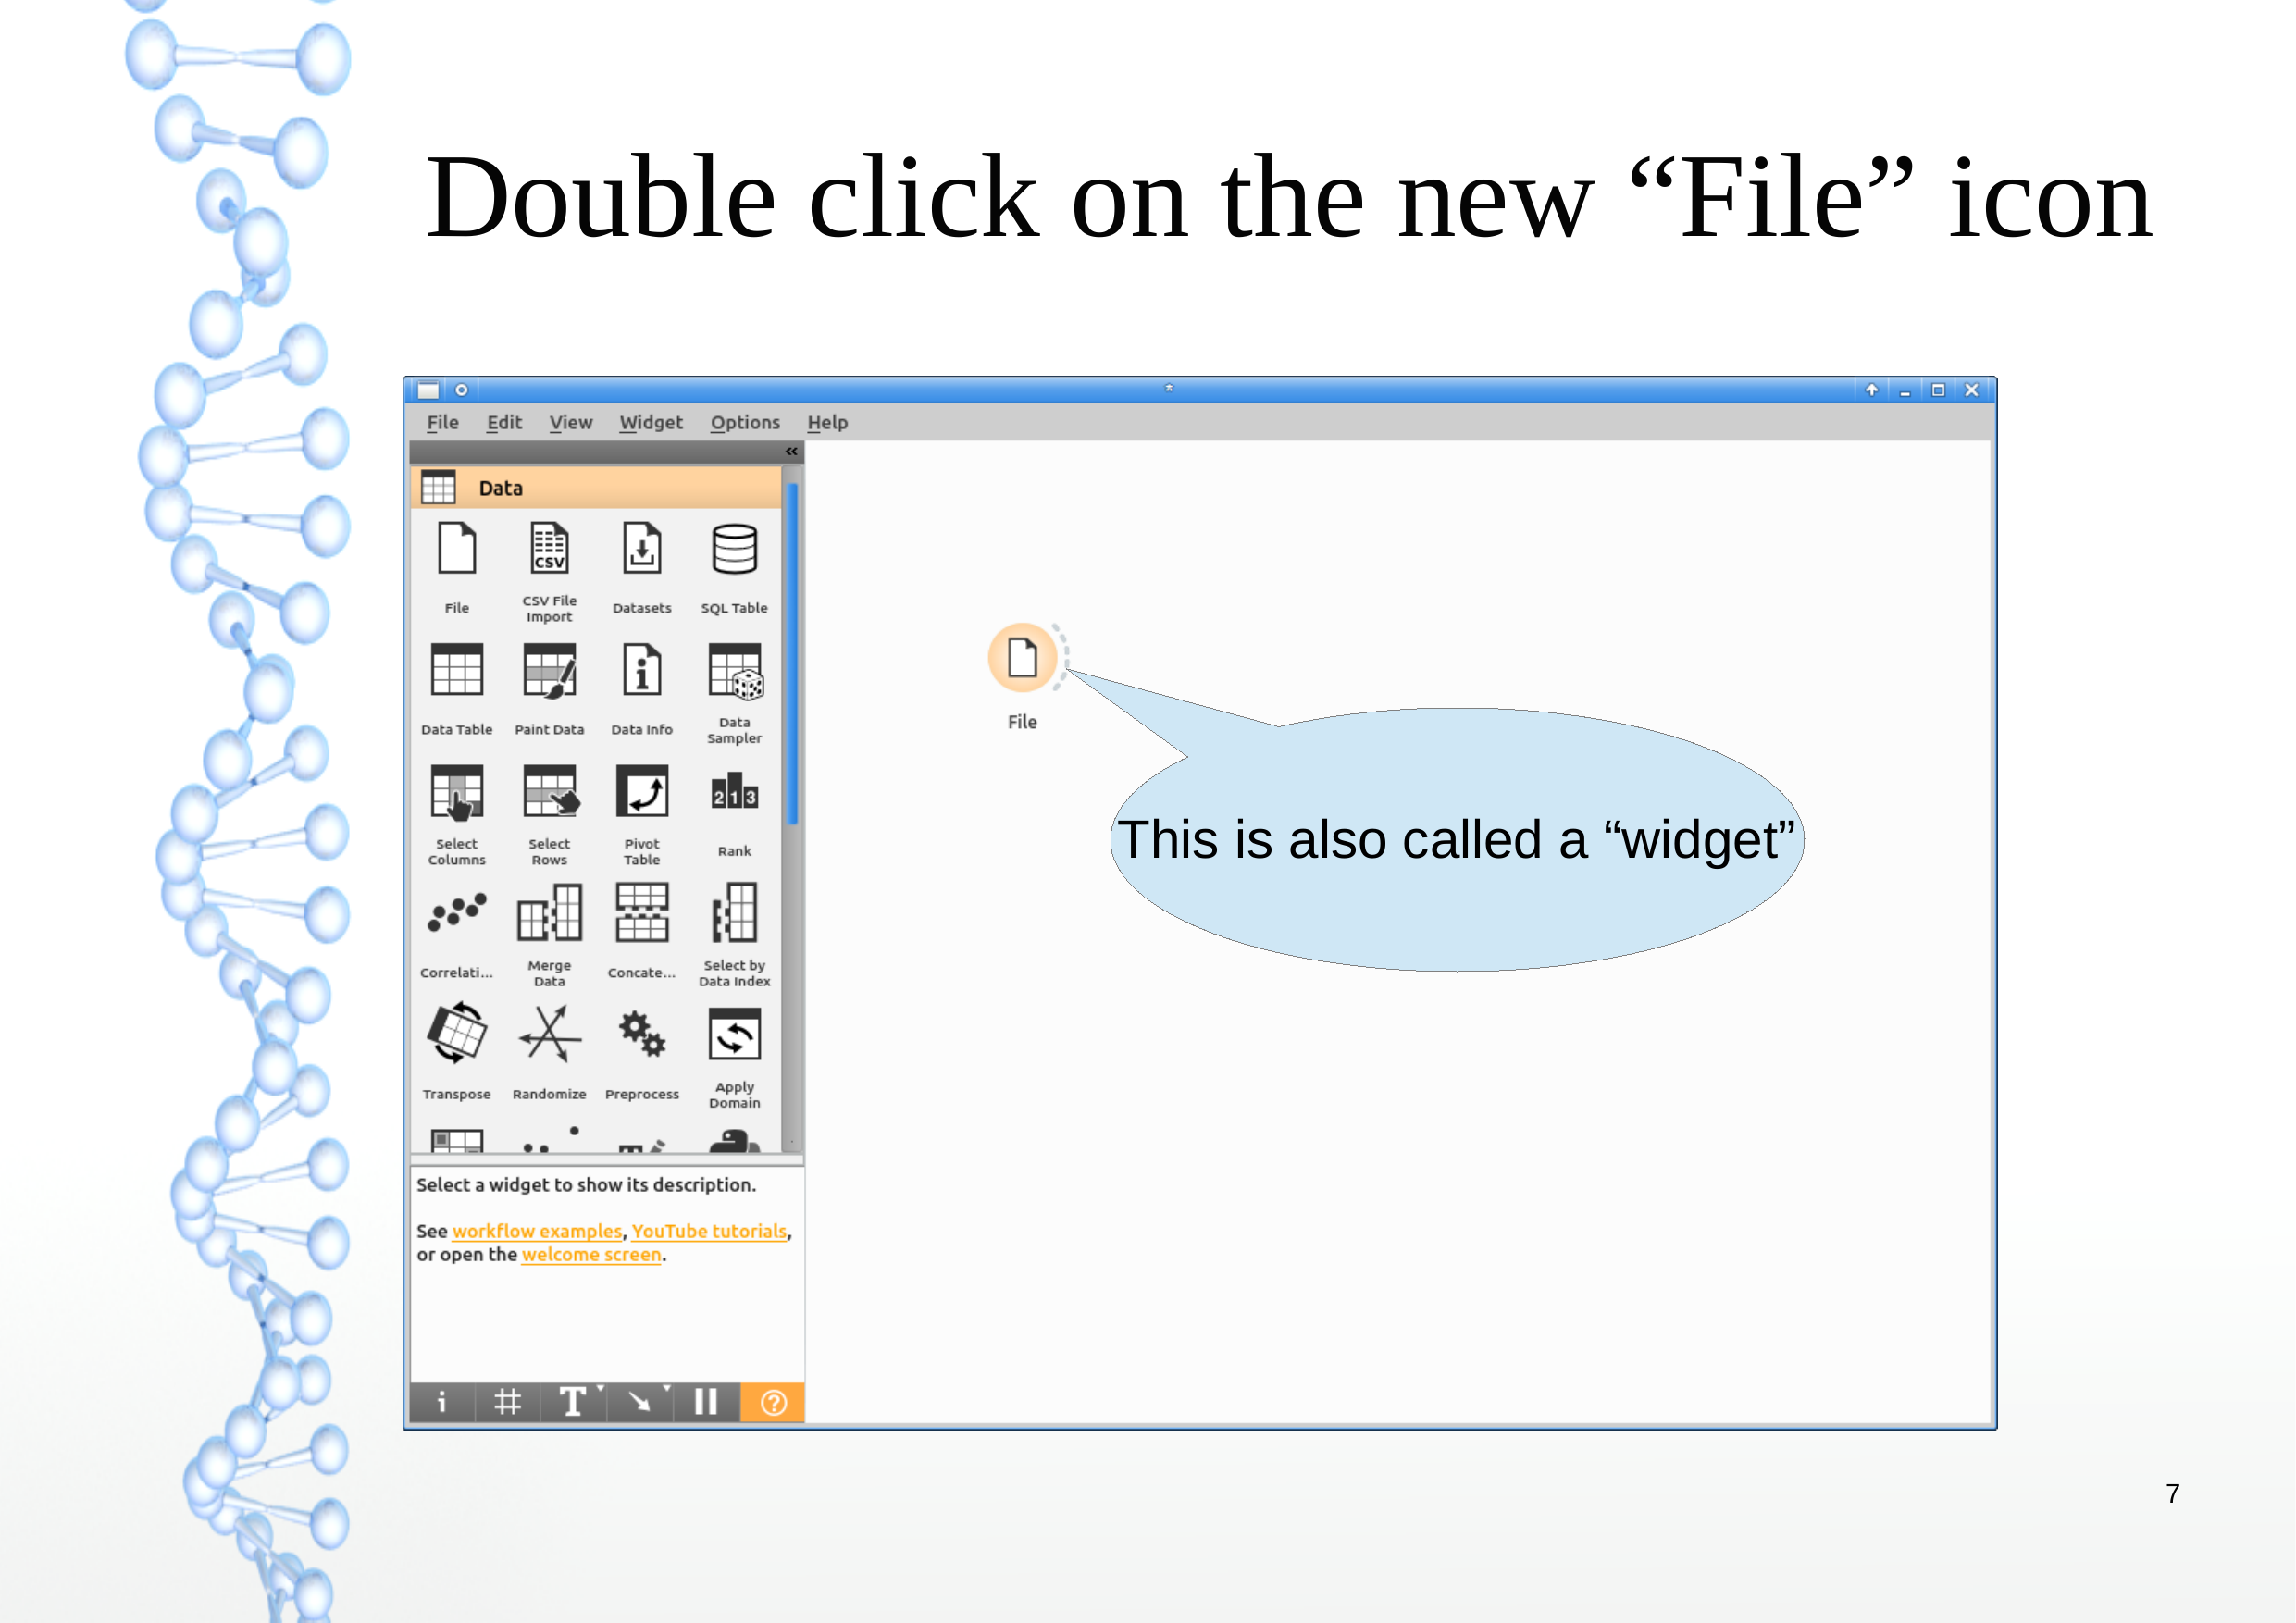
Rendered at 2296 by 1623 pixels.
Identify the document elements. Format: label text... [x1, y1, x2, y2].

picture [0, 0, 2296, 1623]
text_box This is also called a “widget” [1066, 668, 1806, 973]
title Double click on the new “File” icon [368, 61, 2214, 330]
